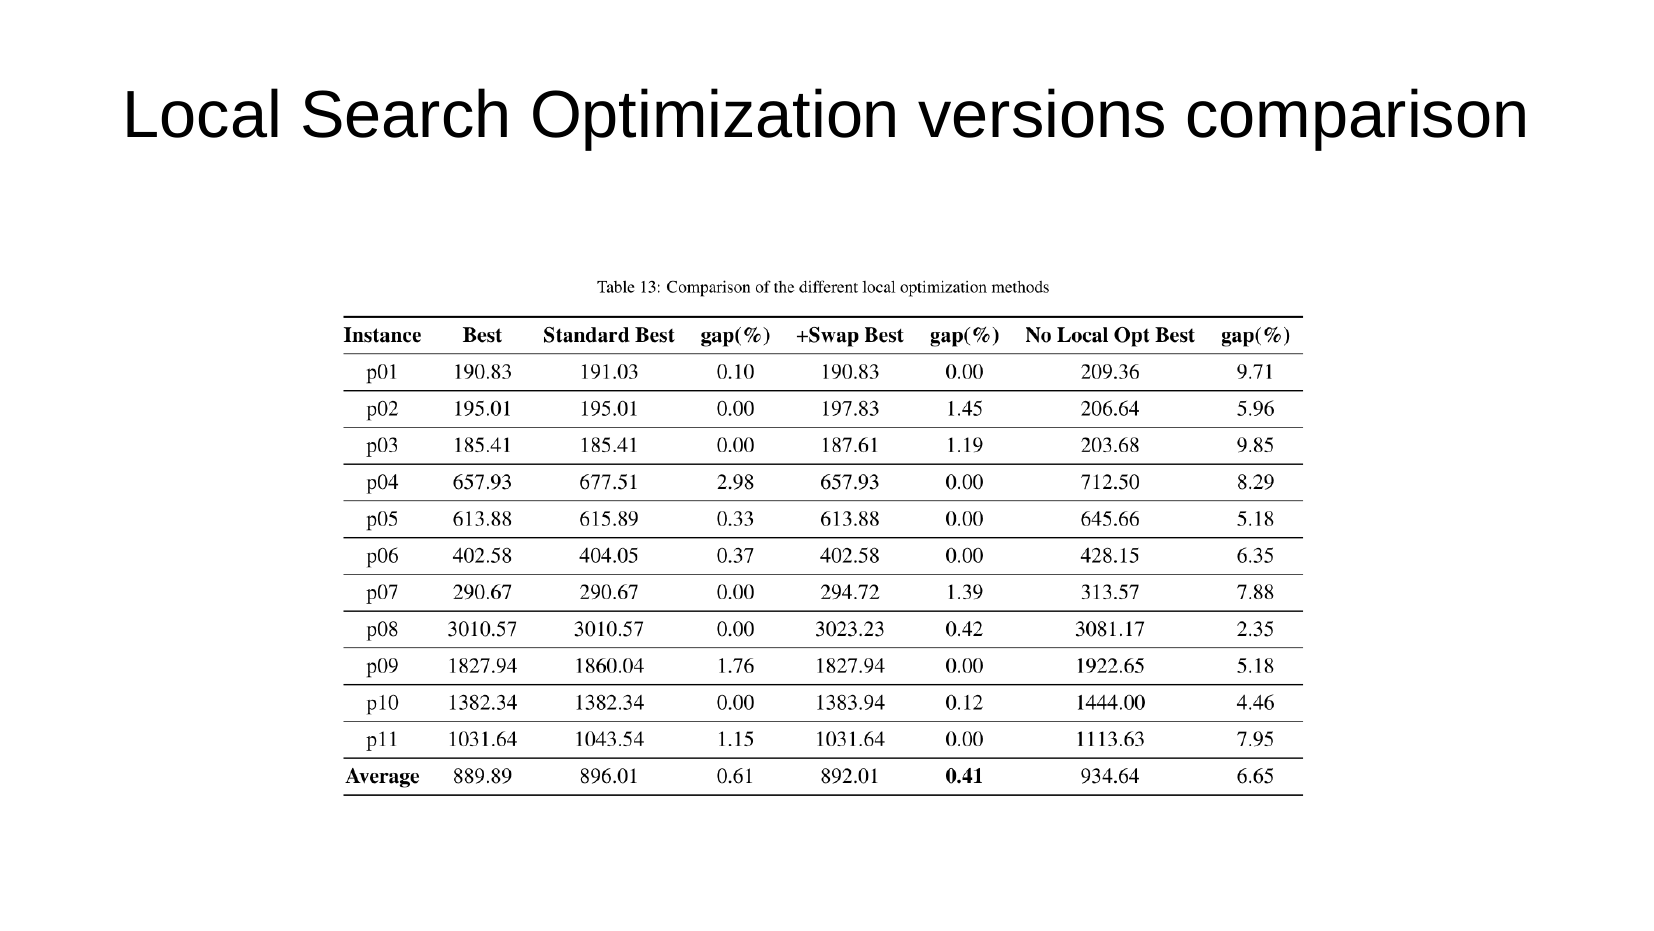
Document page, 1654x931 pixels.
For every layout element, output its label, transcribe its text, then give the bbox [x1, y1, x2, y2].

title Local Search Optimization versions comparison [82, 37, 1571, 193]
picture [337, 277, 1313, 805]
